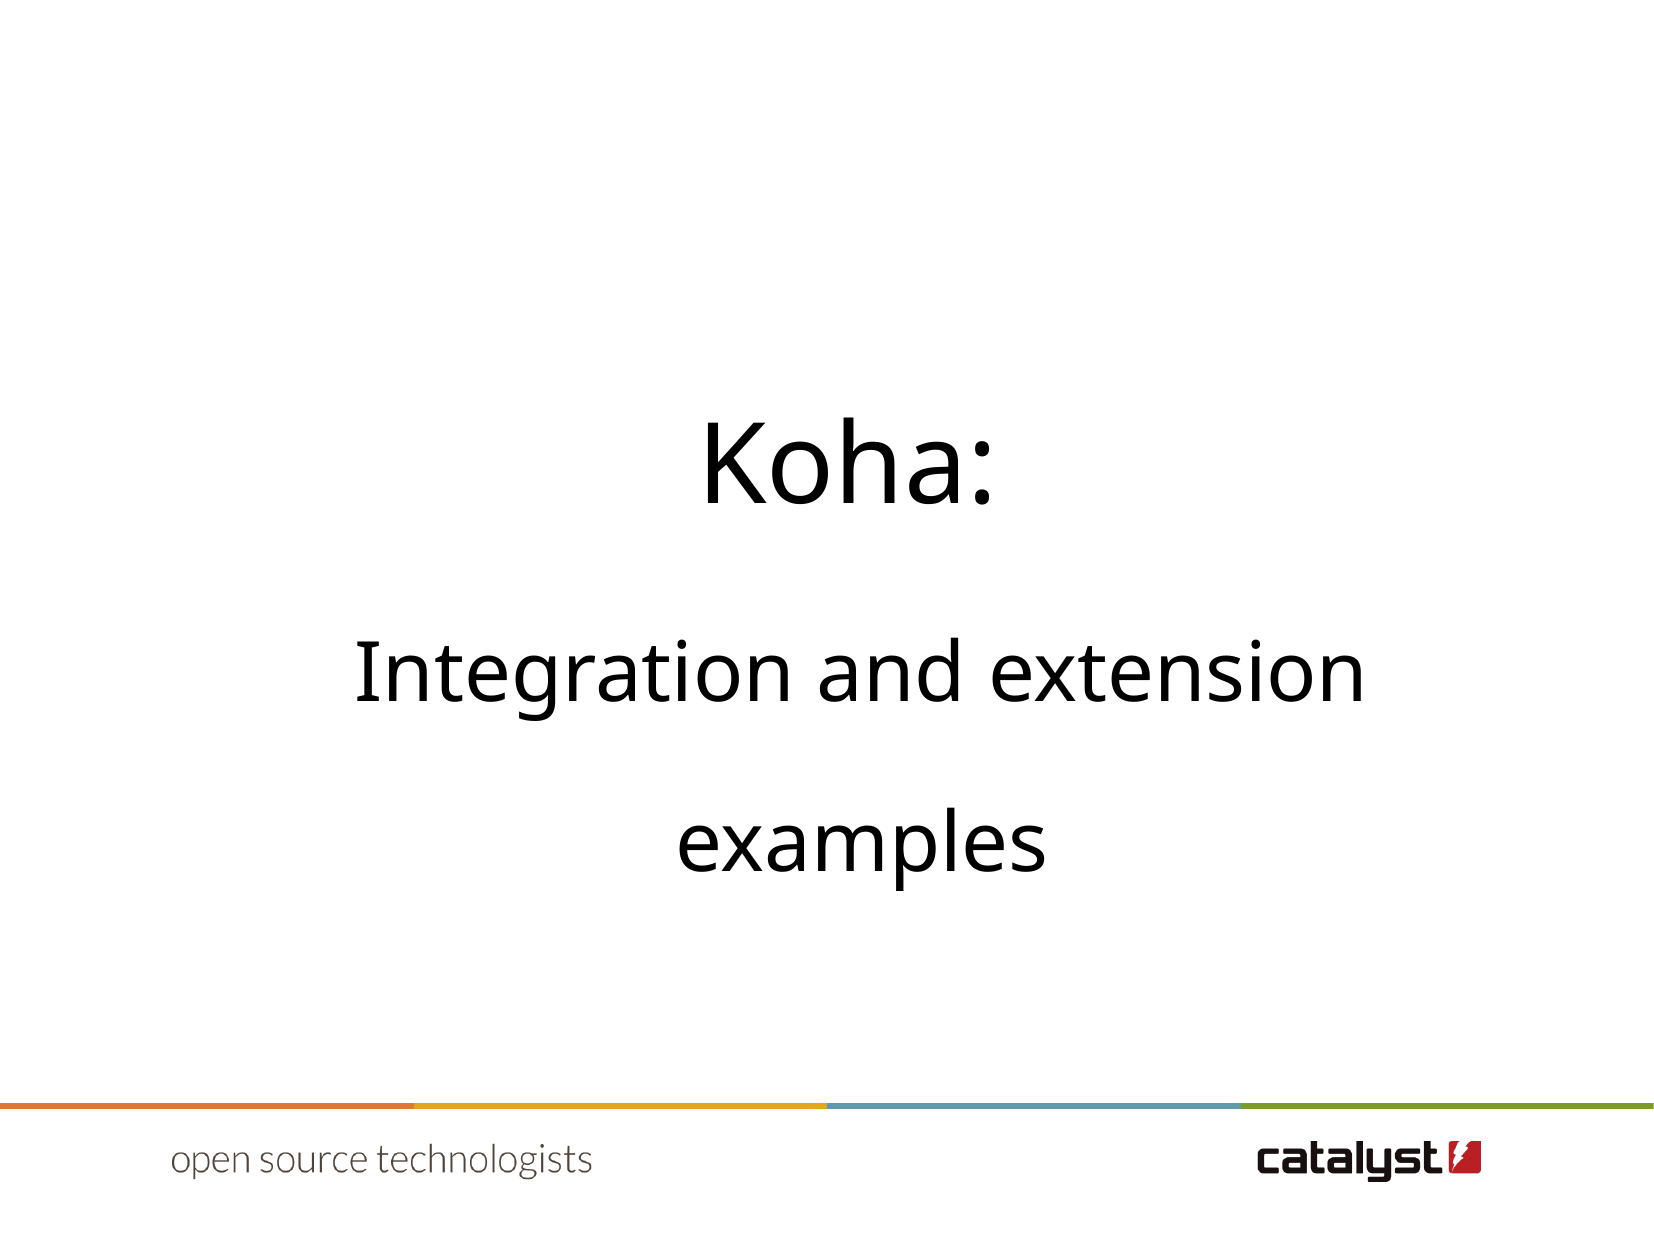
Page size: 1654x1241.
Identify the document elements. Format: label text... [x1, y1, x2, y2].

list Koha: Integration and extension examples [165, 307, 1489, 1027]
picture [0, 1103, 1654, 1182]
